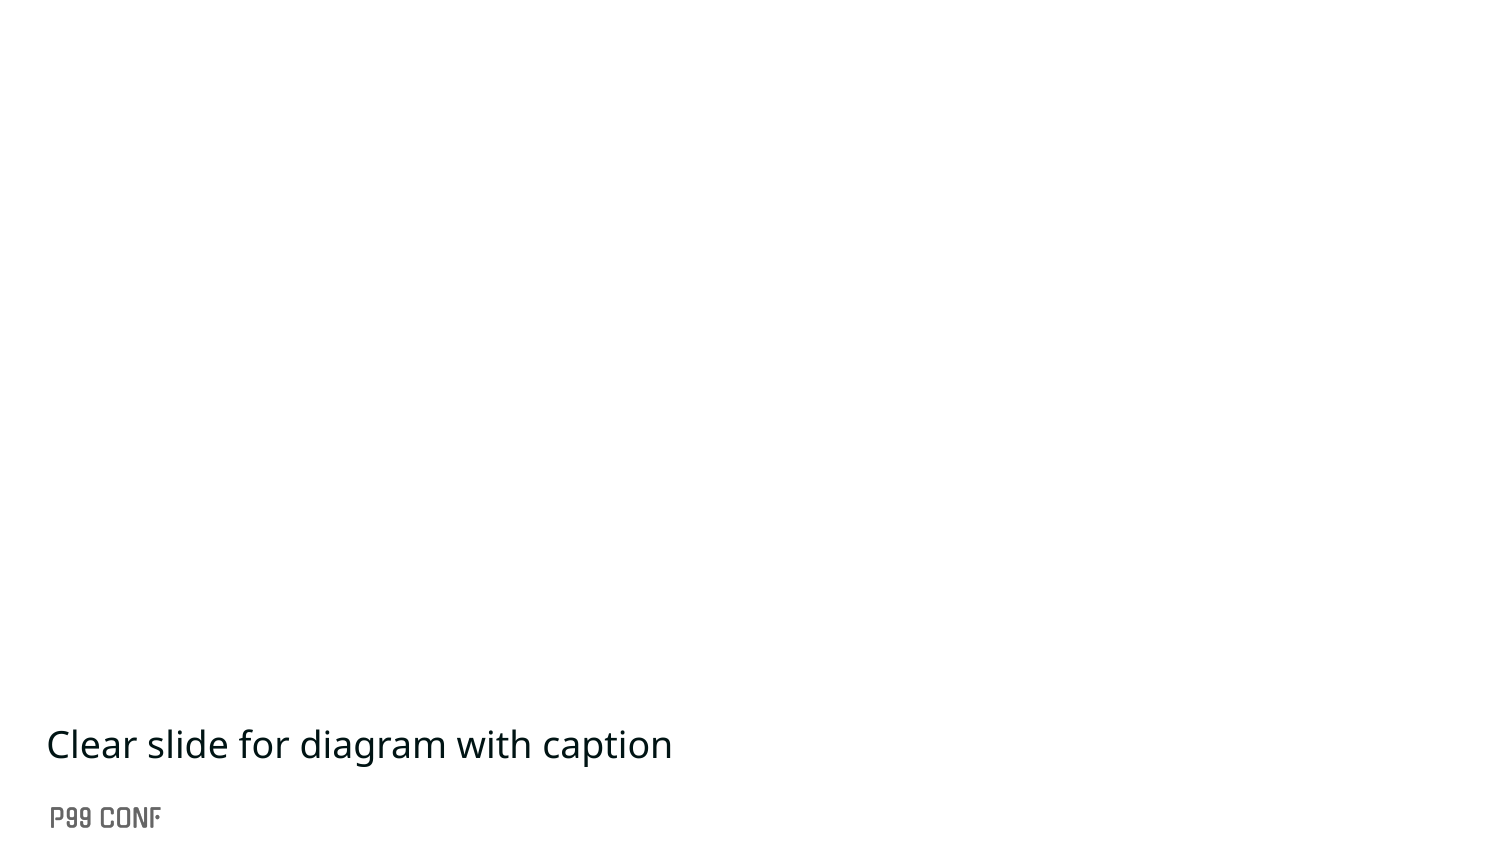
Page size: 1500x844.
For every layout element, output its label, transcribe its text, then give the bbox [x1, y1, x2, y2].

list Clear slide for diagram with caption [31, 694, 1016, 794]
picture [51, 807, 161, 828]
